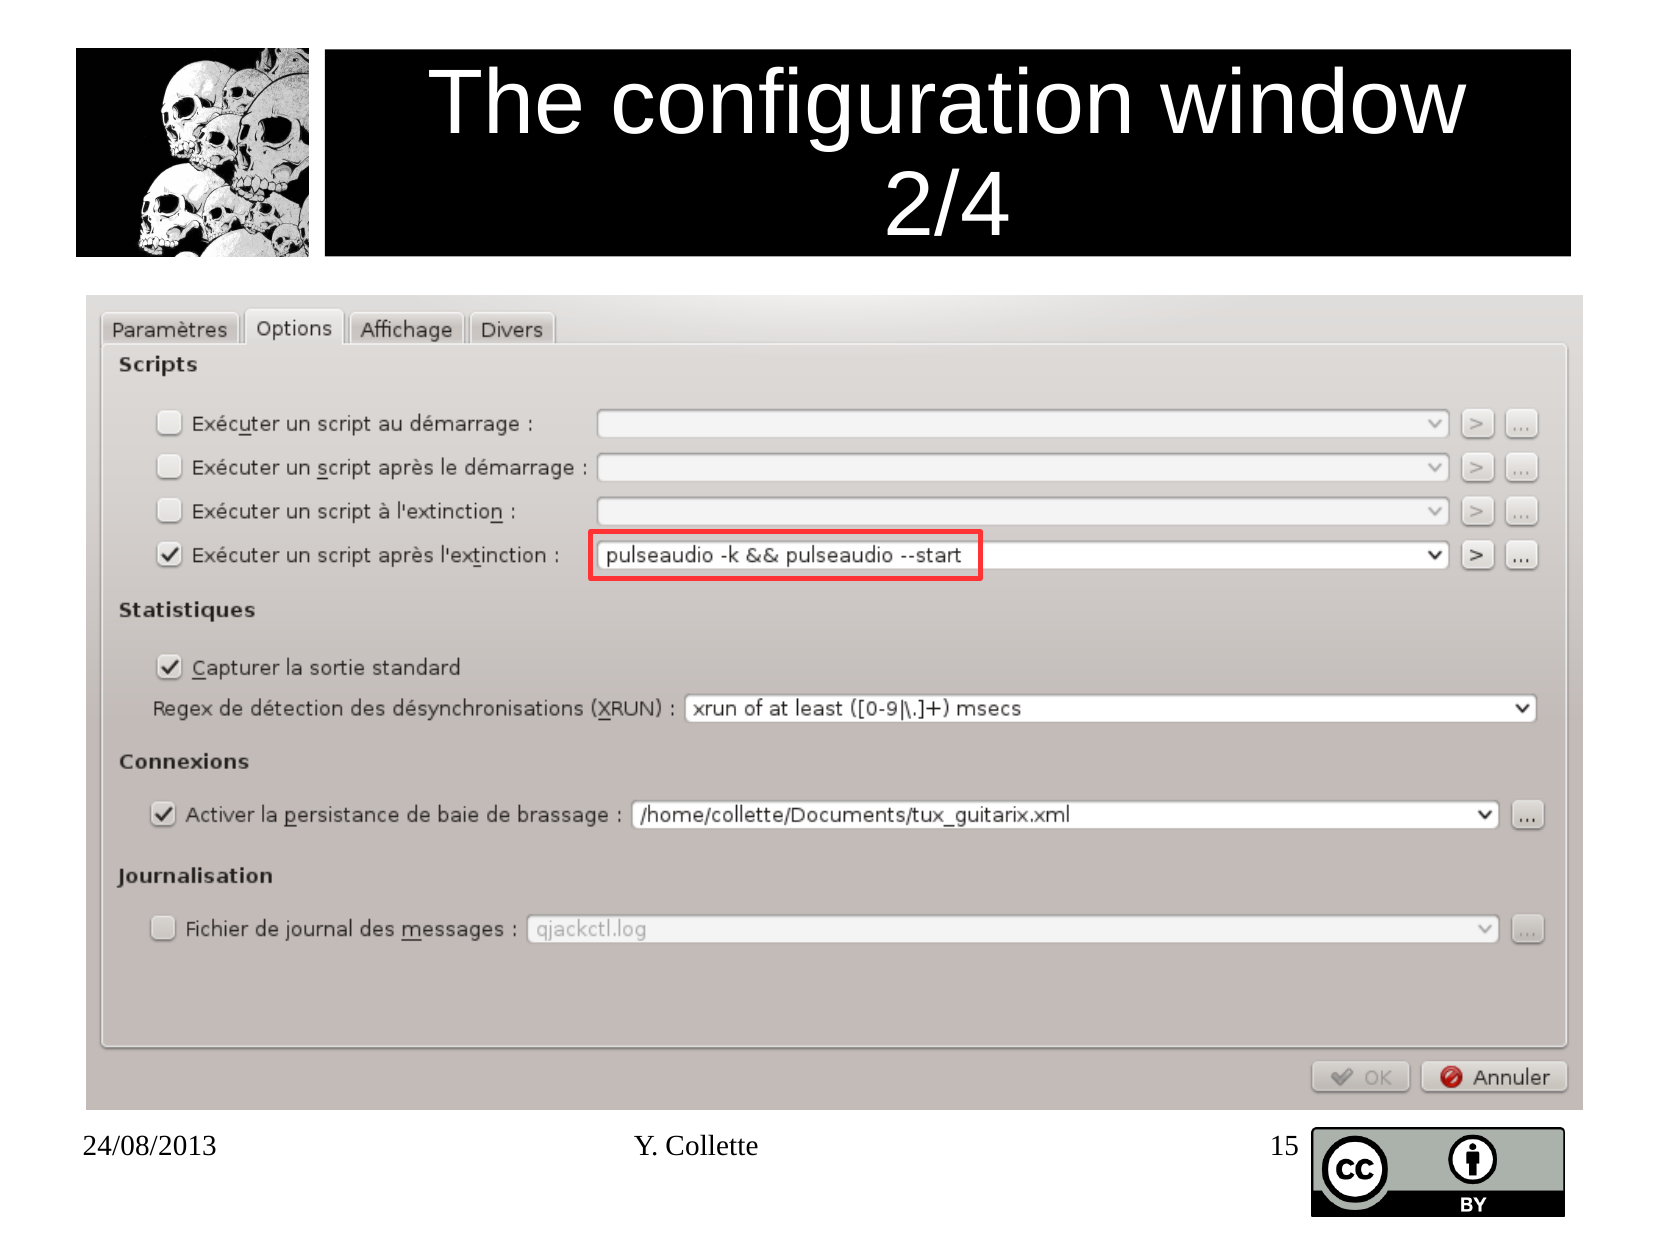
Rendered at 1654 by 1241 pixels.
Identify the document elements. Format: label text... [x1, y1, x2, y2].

picture [86, 295, 1583, 1110]
picture [1311, 1127, 1565, 1217]
title The configuration window 2/4 [324, 49, 1571, 257]
picture [76, 48, 309, 257]
